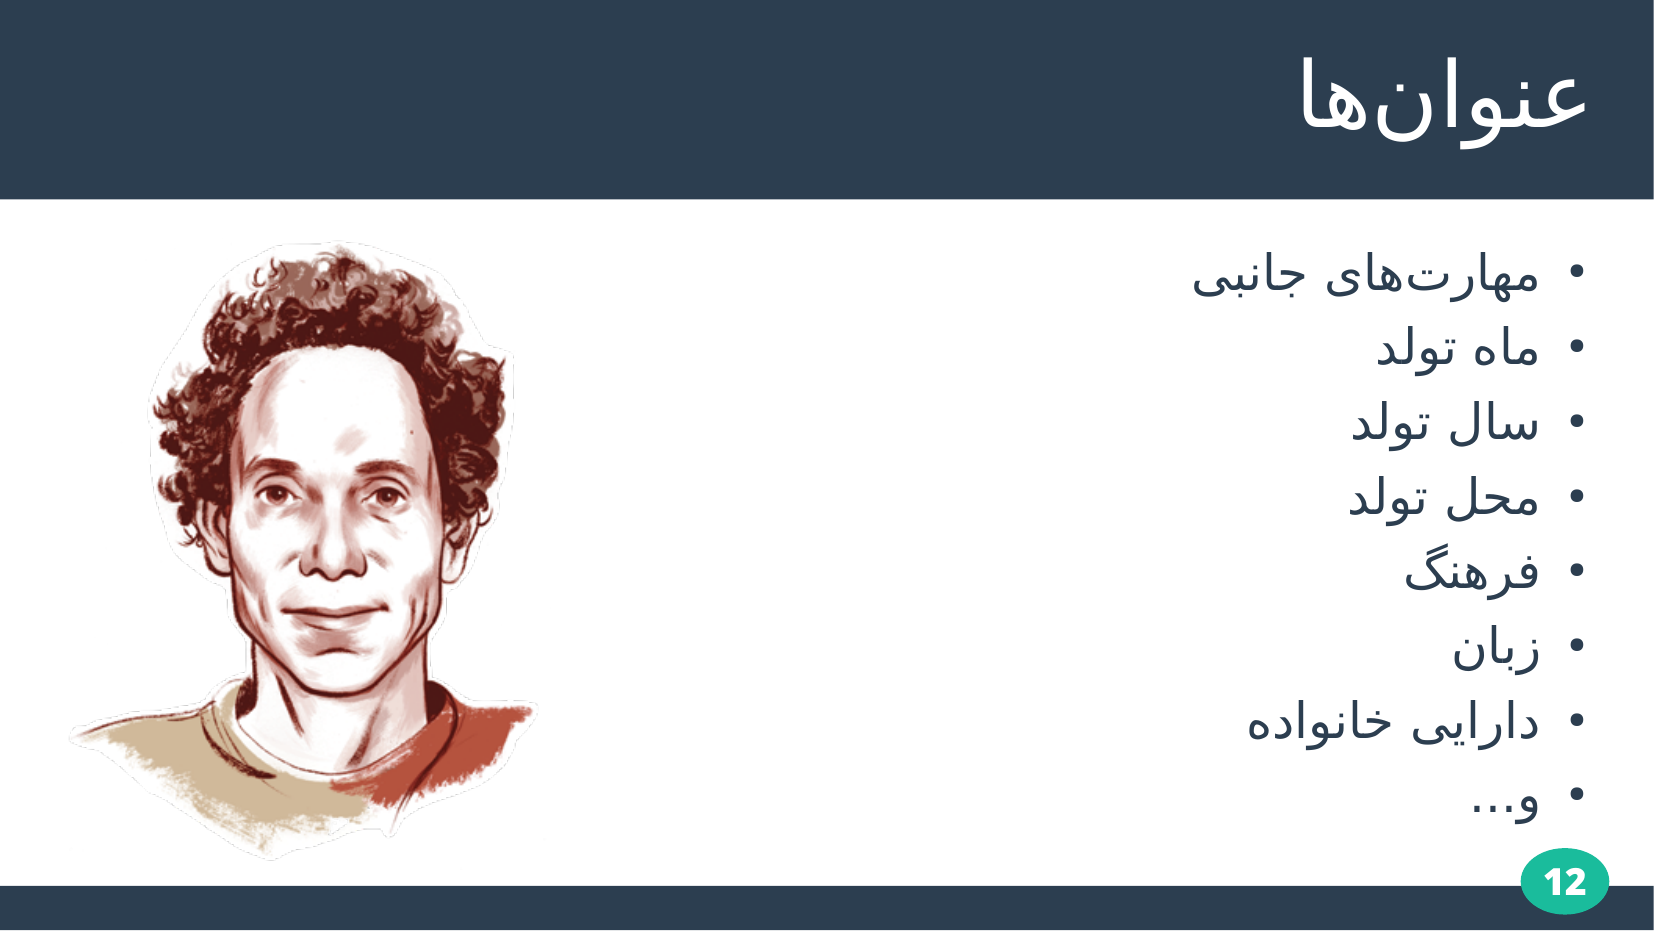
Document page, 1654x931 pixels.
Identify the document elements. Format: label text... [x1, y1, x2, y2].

picture [60, 238, 553, 871]
list مهارت‌های جانبی ماه تولد سال تولد محل تولد فرهنگ زبان دارایی خانواده و... [553, 243, 1595, 826]
title عنوان‌ها [59, 37, 1595, 155]
